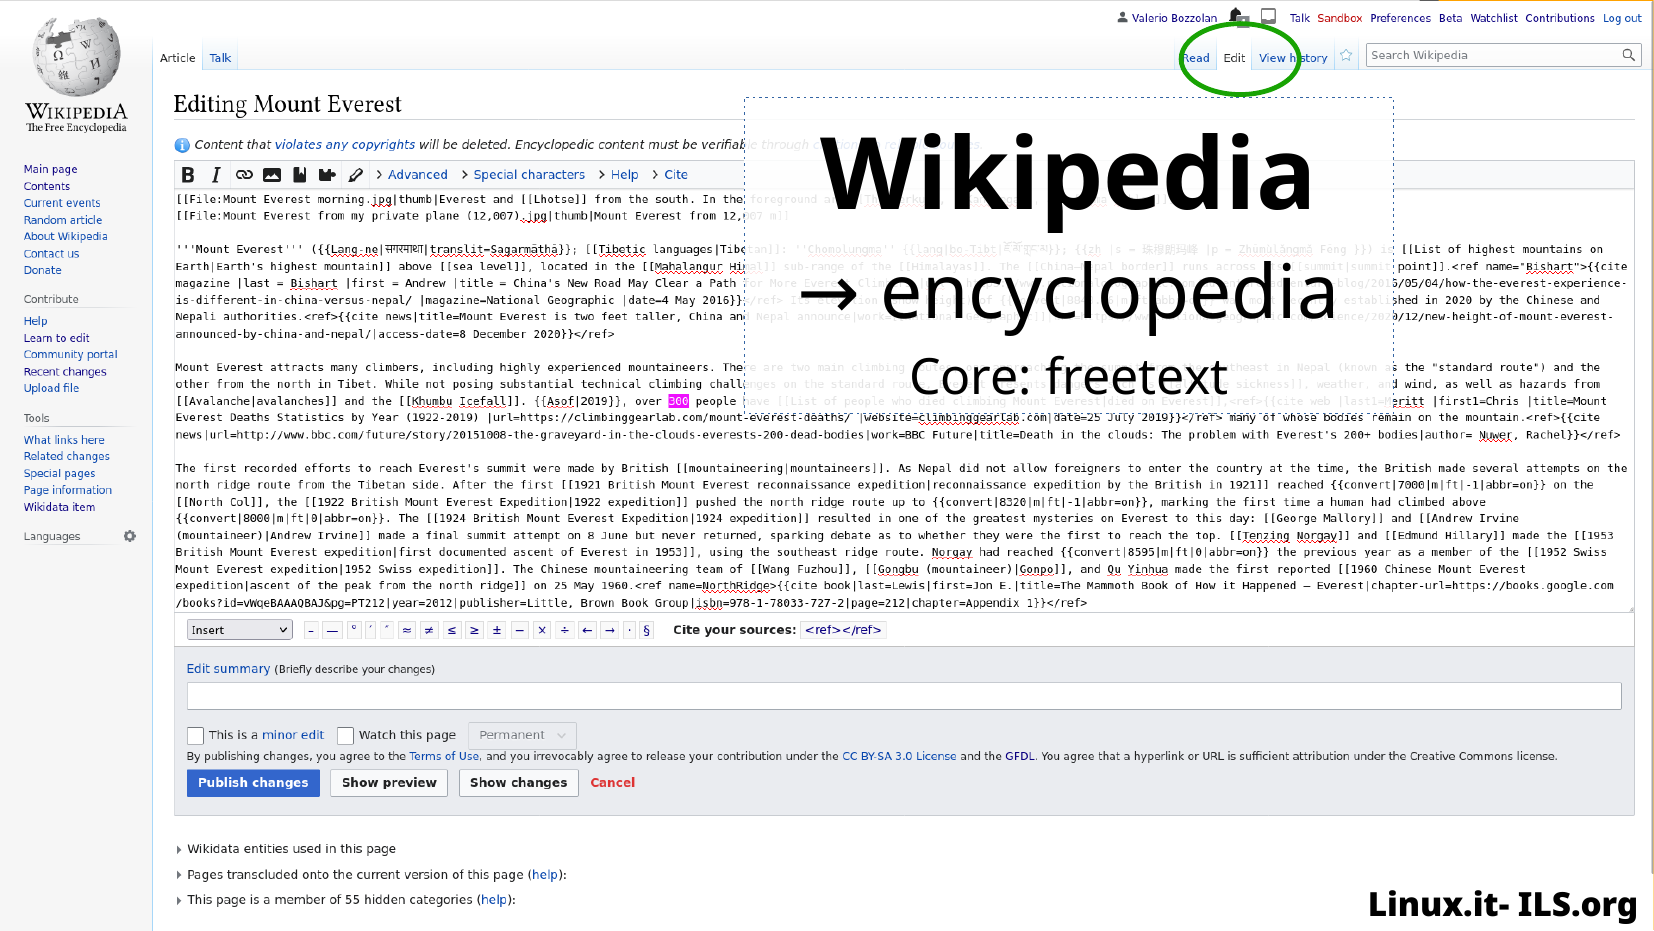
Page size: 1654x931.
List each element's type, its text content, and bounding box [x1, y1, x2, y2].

picture [0, 1, 1654, 931]
title Wikipedia → encyclopedia Core: freetext [744, 97, 1394, 414]
text_box Linux.it- ILS.org [1346, 874, 1654, 927]
